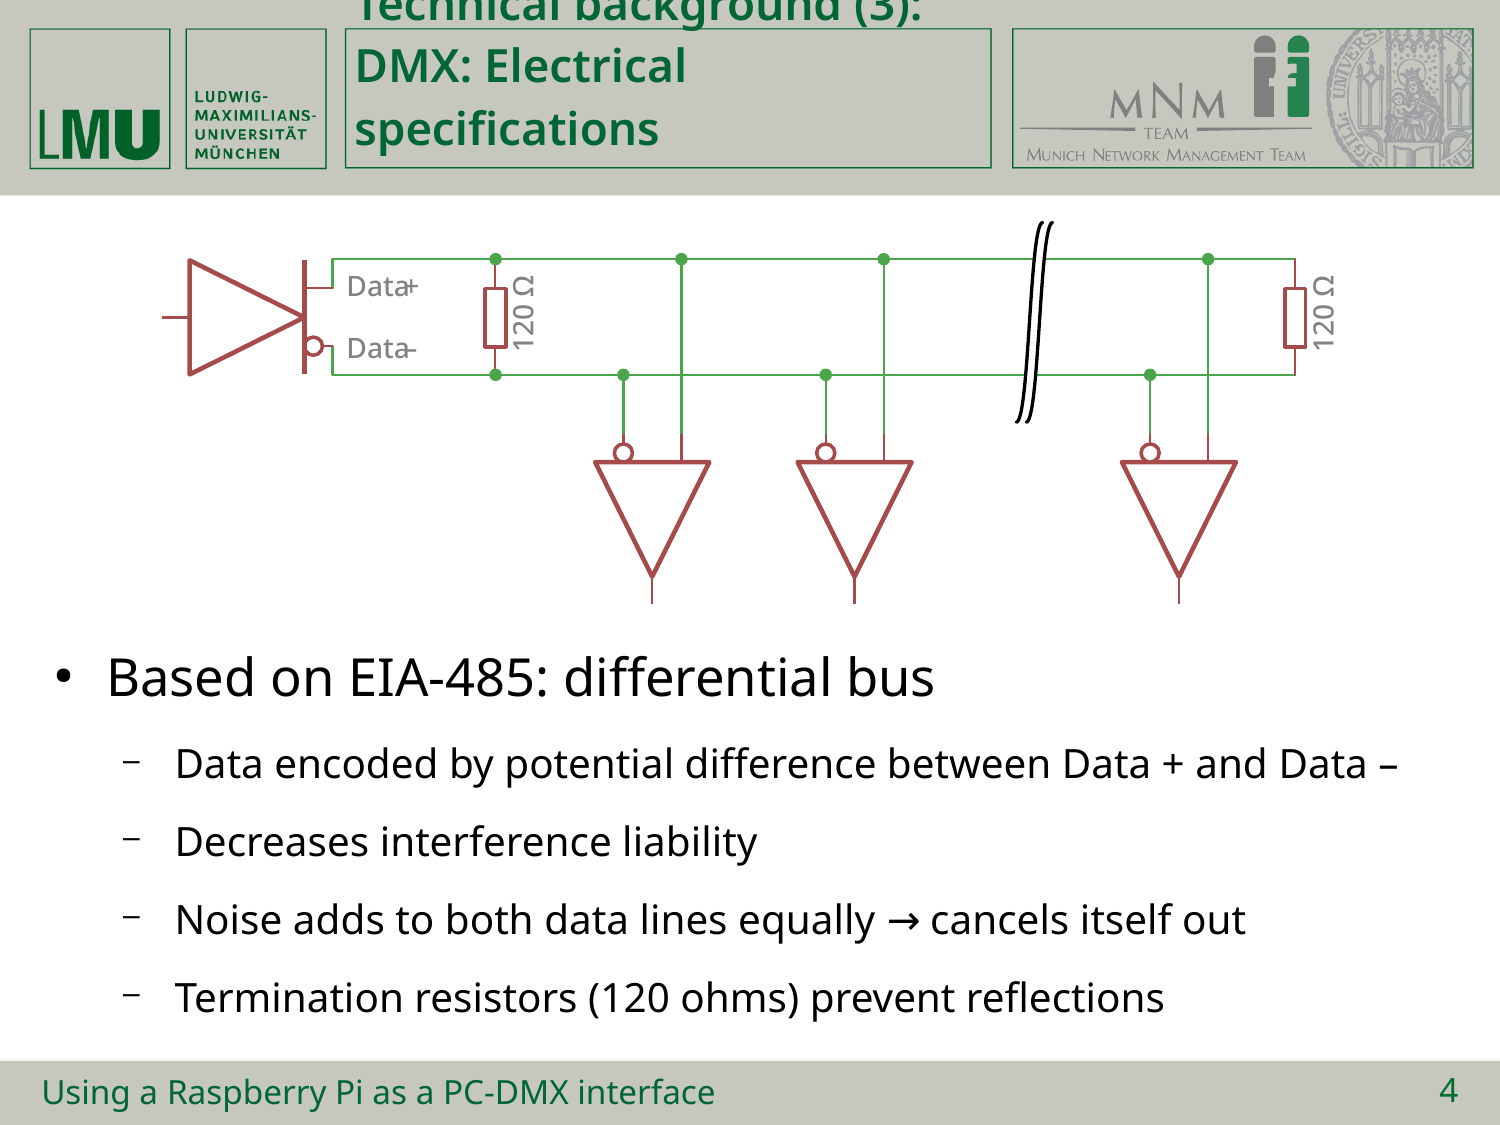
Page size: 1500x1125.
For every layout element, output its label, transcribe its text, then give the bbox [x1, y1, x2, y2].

picture [610, 8, 620, 16]
picture [529, 8, 539, 16]
picture [161, 221, 1335, 605]
picture [582, 0, 594, 16]
picture [0, 0, 1500, 196]
picture [687, 0, 699, 16]
list Based on EIA-485: differential bus Data encoded by potential difference between Data + and Data – Decreases interference liability Noise adds to both data lines equally → cancels itself out Termination resistors (120 ohms) prevent reflections [37, 640, 1459, 1025]
picture [764, 0, 775, 16]
picture [0, 1059, 1500, 1125]
picture [821, 0, 832, 16]
picture [735, 0, 747, 16]
title Technical background (3): DMX: Electrical specifications [342, 29, 993, 171]
picture [385, 0, 396, 5]
